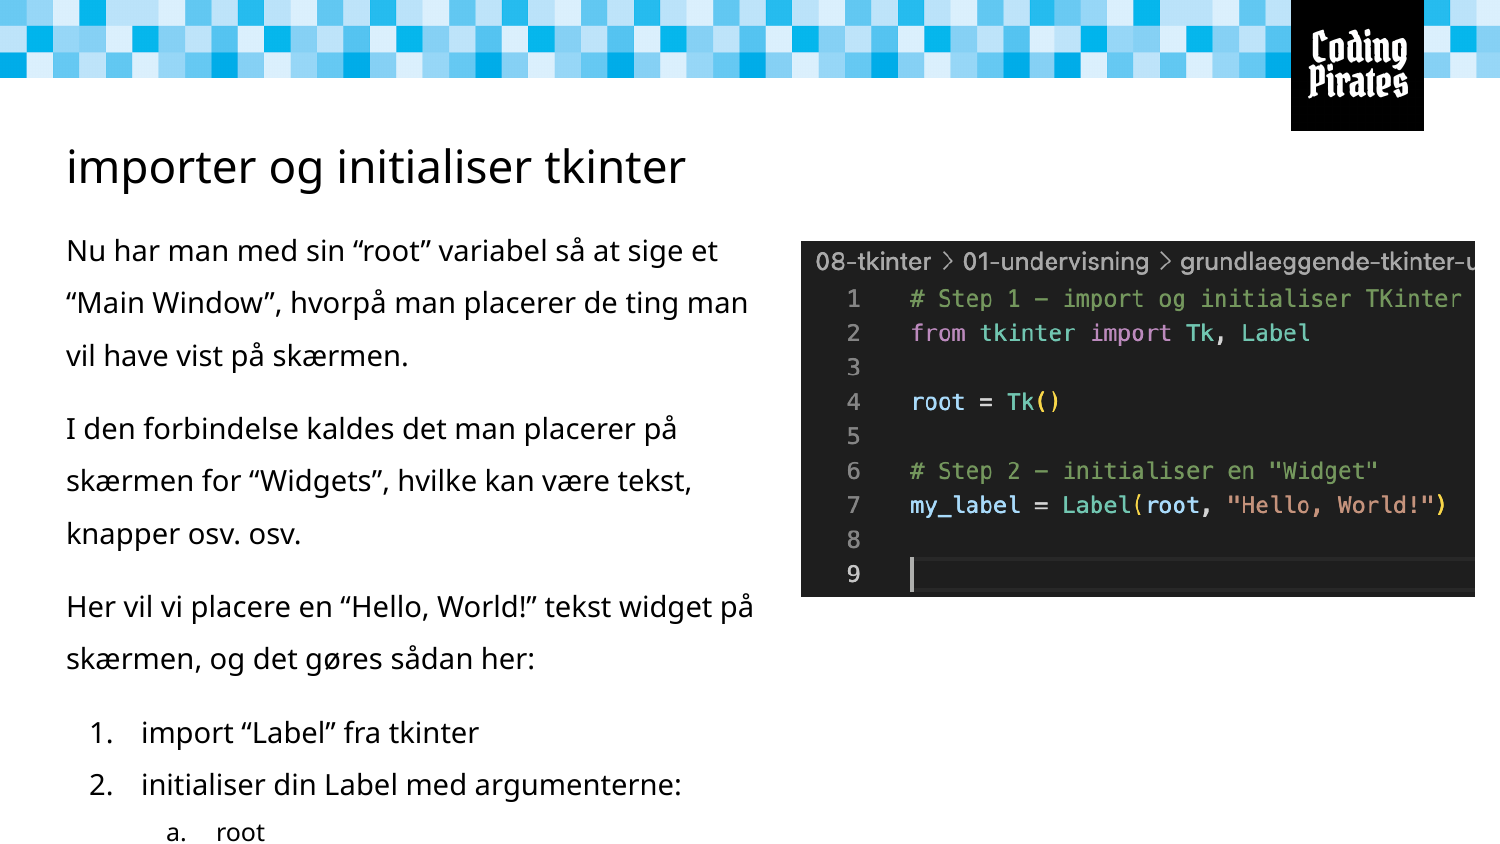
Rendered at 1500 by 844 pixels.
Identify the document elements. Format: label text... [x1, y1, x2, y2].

picture [0, 0, 1056, 78]
picture [801, 241, 1475, 597]
picture [1291, 0, 1424, 131]
title importer og initialiser tkinter [51, 123, 1223, 217]
list Nu har man med sin “root” variabel så at sige et “Main Window”, hvorpå man placerer de ting man vil have vist på skærmen. I den forbindelse kaldes det man placerer på skærmen for “Widgets”, hvilke kan være tekst, knapper osv. osv. Her vil vi placere en “Hello, World!” tekst widget på skærmen, og det gøres sådan her: import “Label” fra tkinter initialiser din Label med argumenterne: root text=”Hello, World!” [51, 199, 777, 800]
